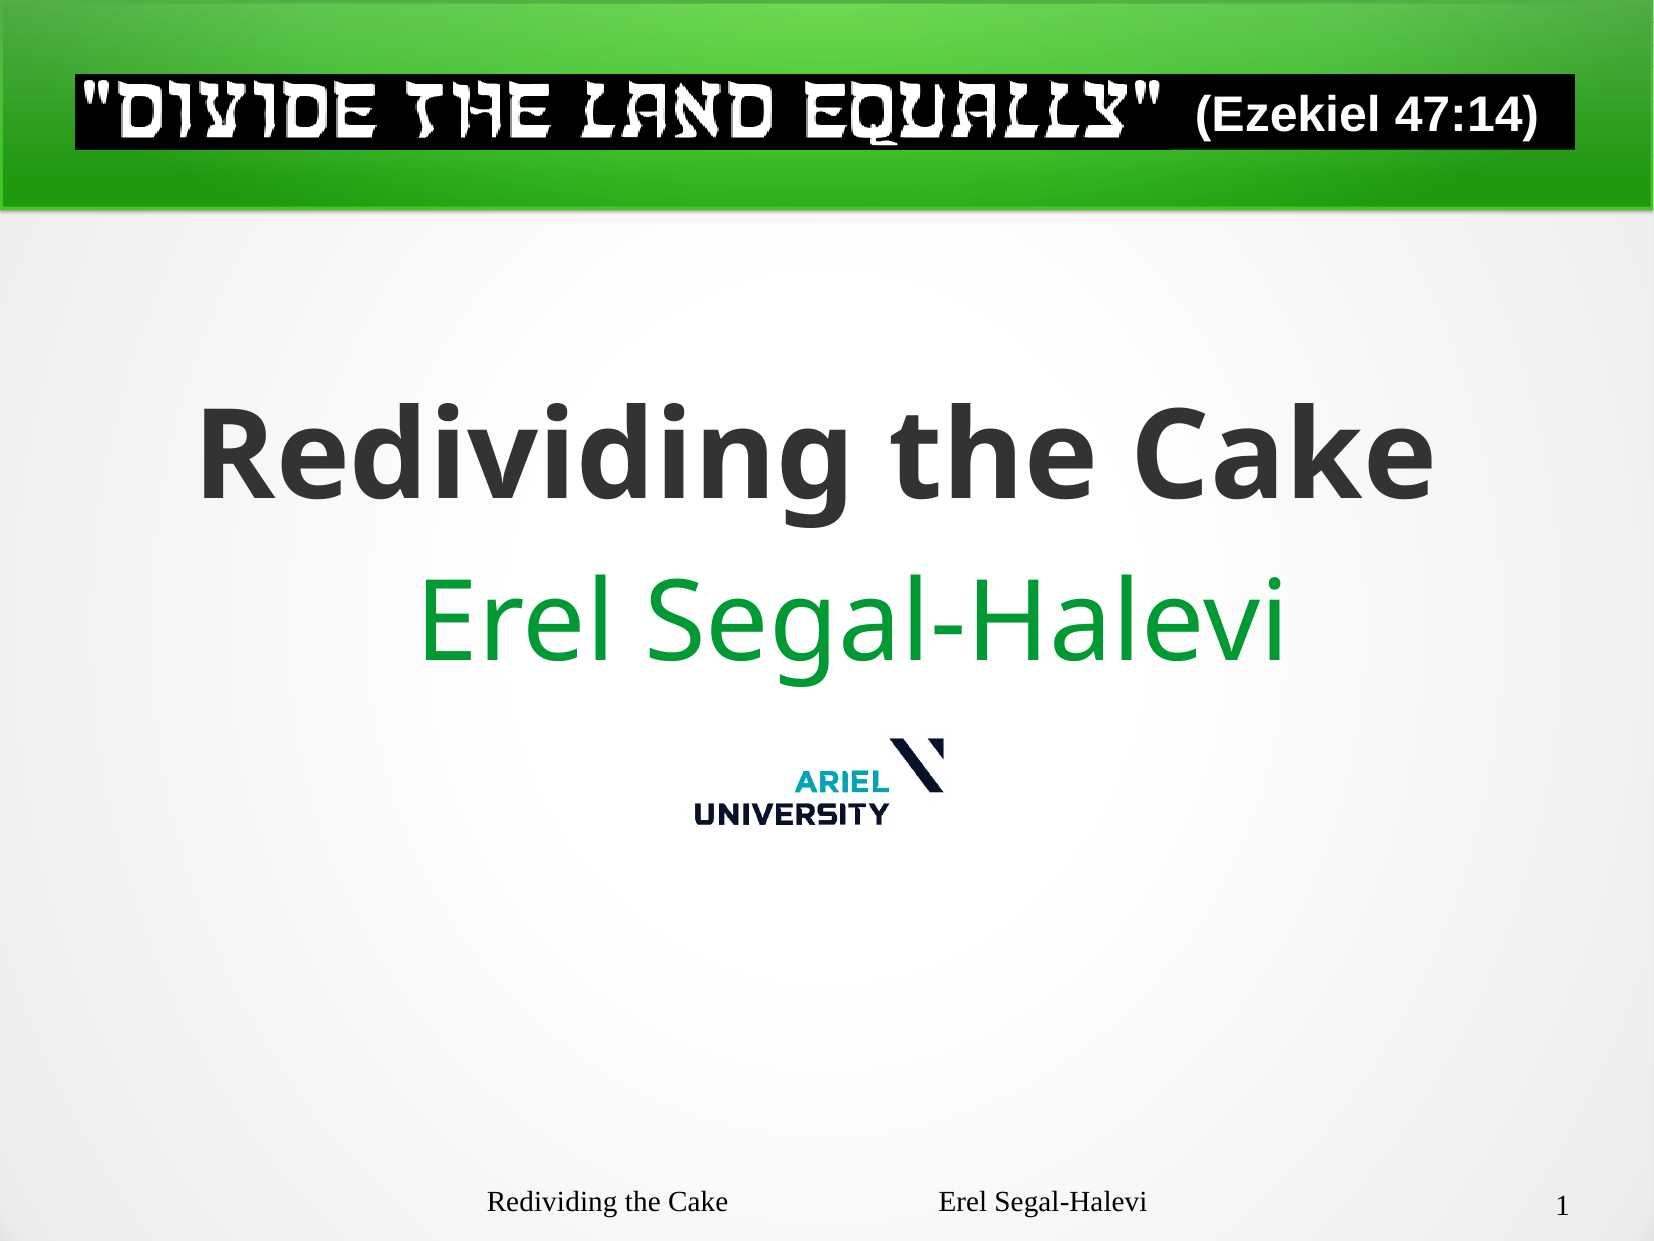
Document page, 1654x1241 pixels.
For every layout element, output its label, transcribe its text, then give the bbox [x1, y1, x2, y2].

title Redividing the Cake [71, 375, 1561, 526]
picture [75, 74, 1171, 151]
picture [675, 719, 961, 841]
text_box (Ezekiel 47:14) [1159, 74, 1575, 150]
text_box Erel Segal-Halevi [345, 540, 1336, 705]
